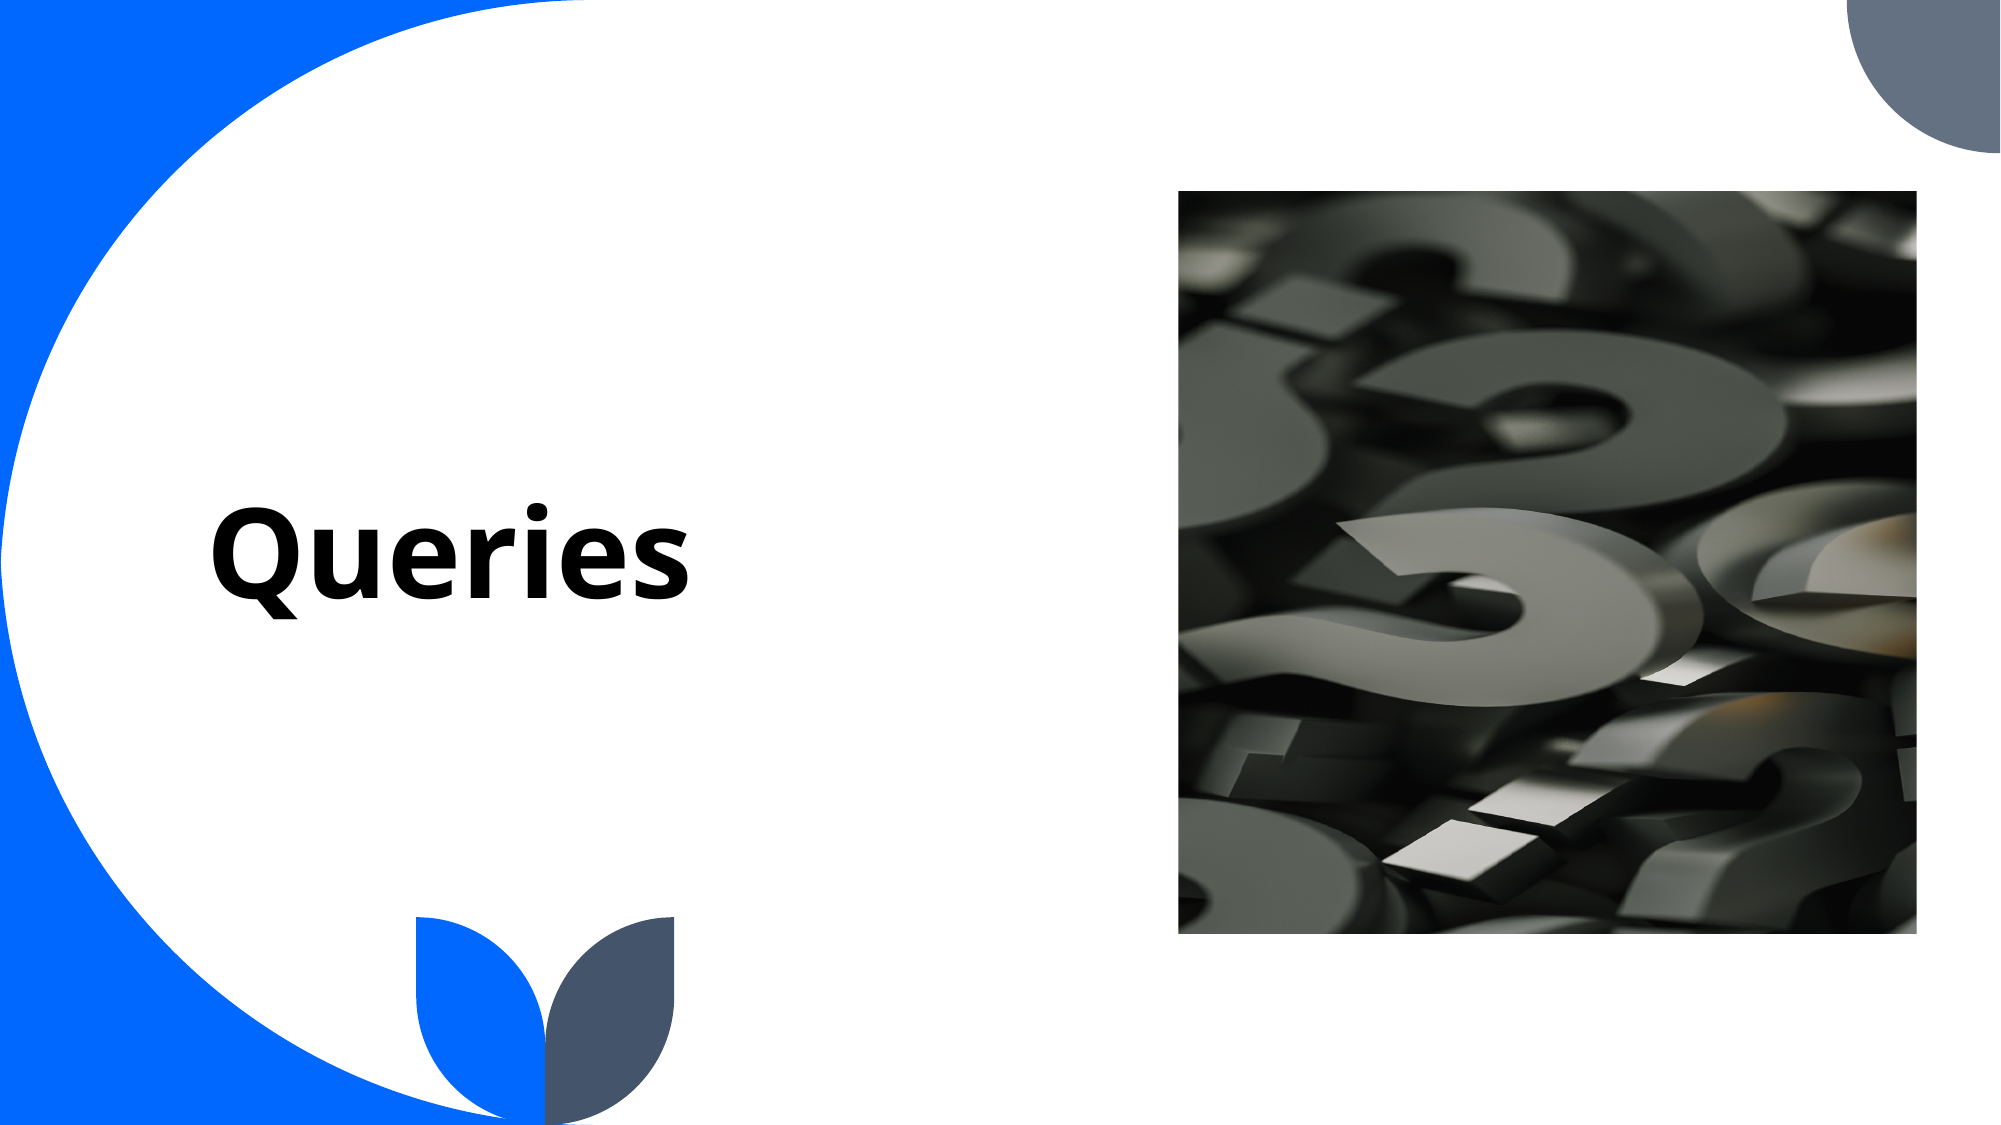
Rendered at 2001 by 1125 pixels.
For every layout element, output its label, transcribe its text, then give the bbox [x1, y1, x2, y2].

picture [1178, 191, 1917, 934]
title Queries [191, 224, 1092, 901]
